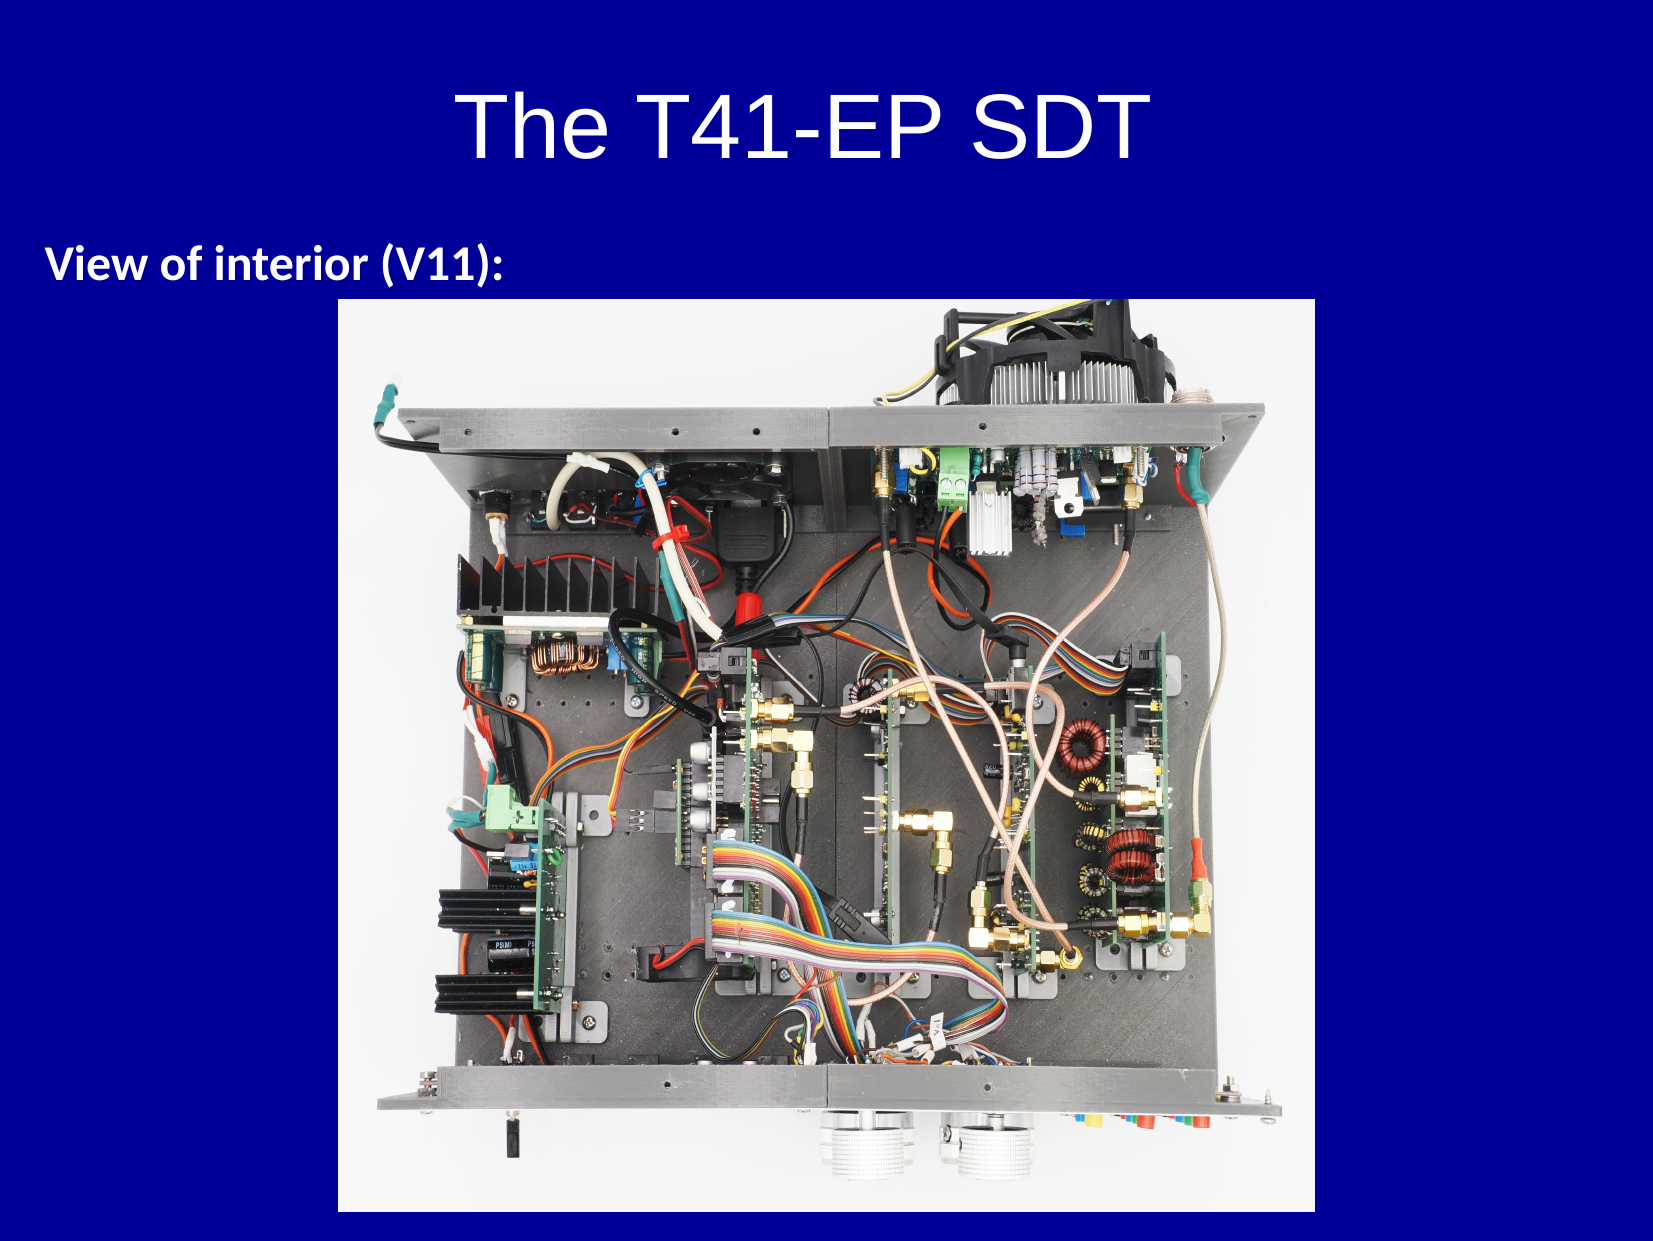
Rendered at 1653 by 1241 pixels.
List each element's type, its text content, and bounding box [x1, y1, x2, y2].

text_box The T41-EP SDT [59, 17, 1548, 226]
picture [338, 300, 1315, 1212]
text_box View of interior (V11): [29, 223, 712, 304]
